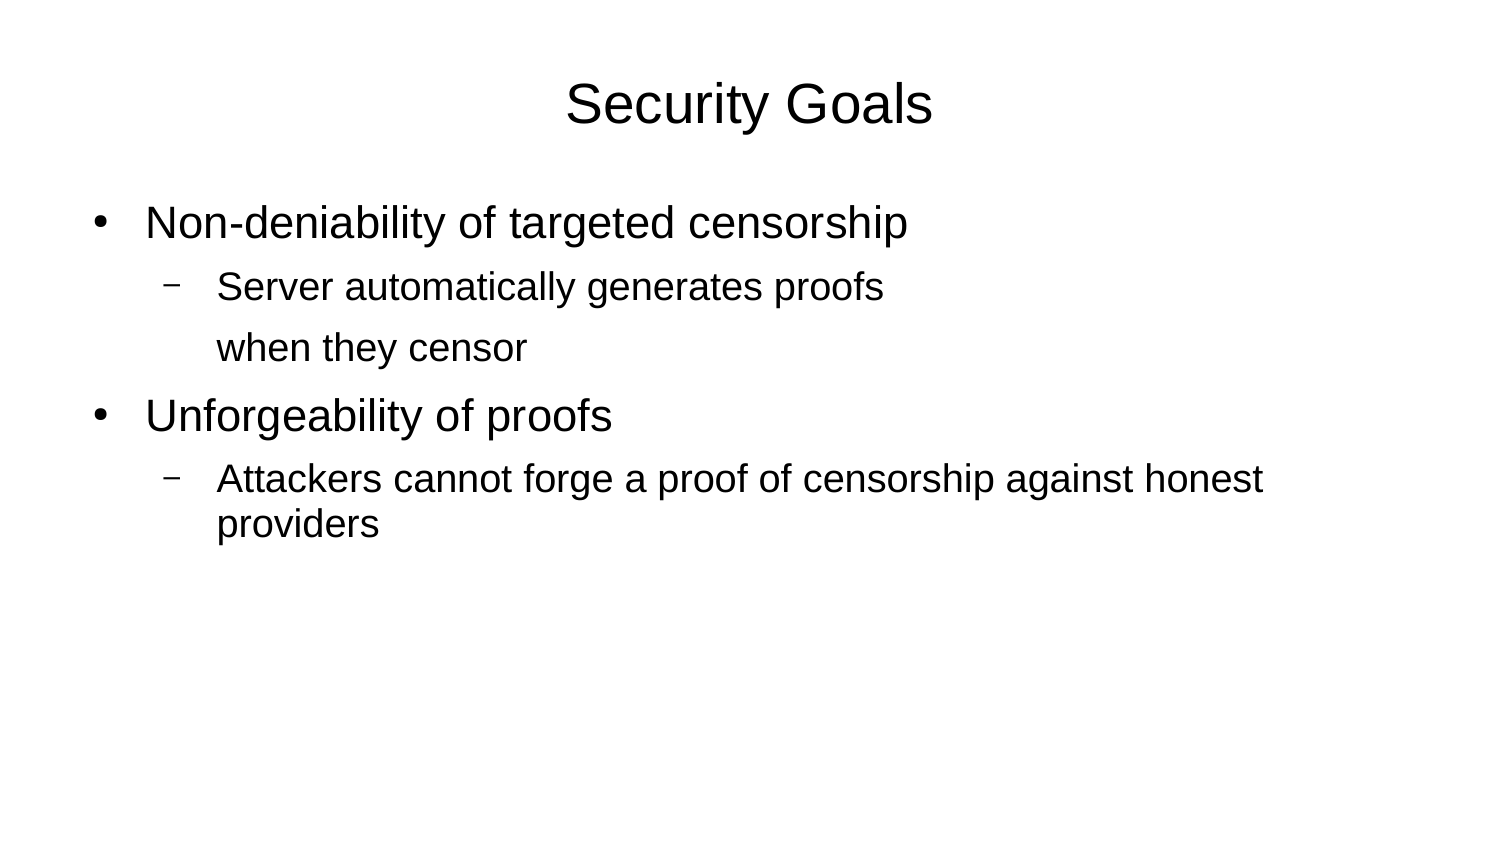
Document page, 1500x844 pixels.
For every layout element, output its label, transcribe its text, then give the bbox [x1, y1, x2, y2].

list Non-deniability of targeted censorship Server automatically generates proofs when they censor Unforgeability of proofs Attackers cannot forge a proof of censorship against honest providers [75, 197, 1425, 687]
title Security Goals [75, 33, 1425, 175]
